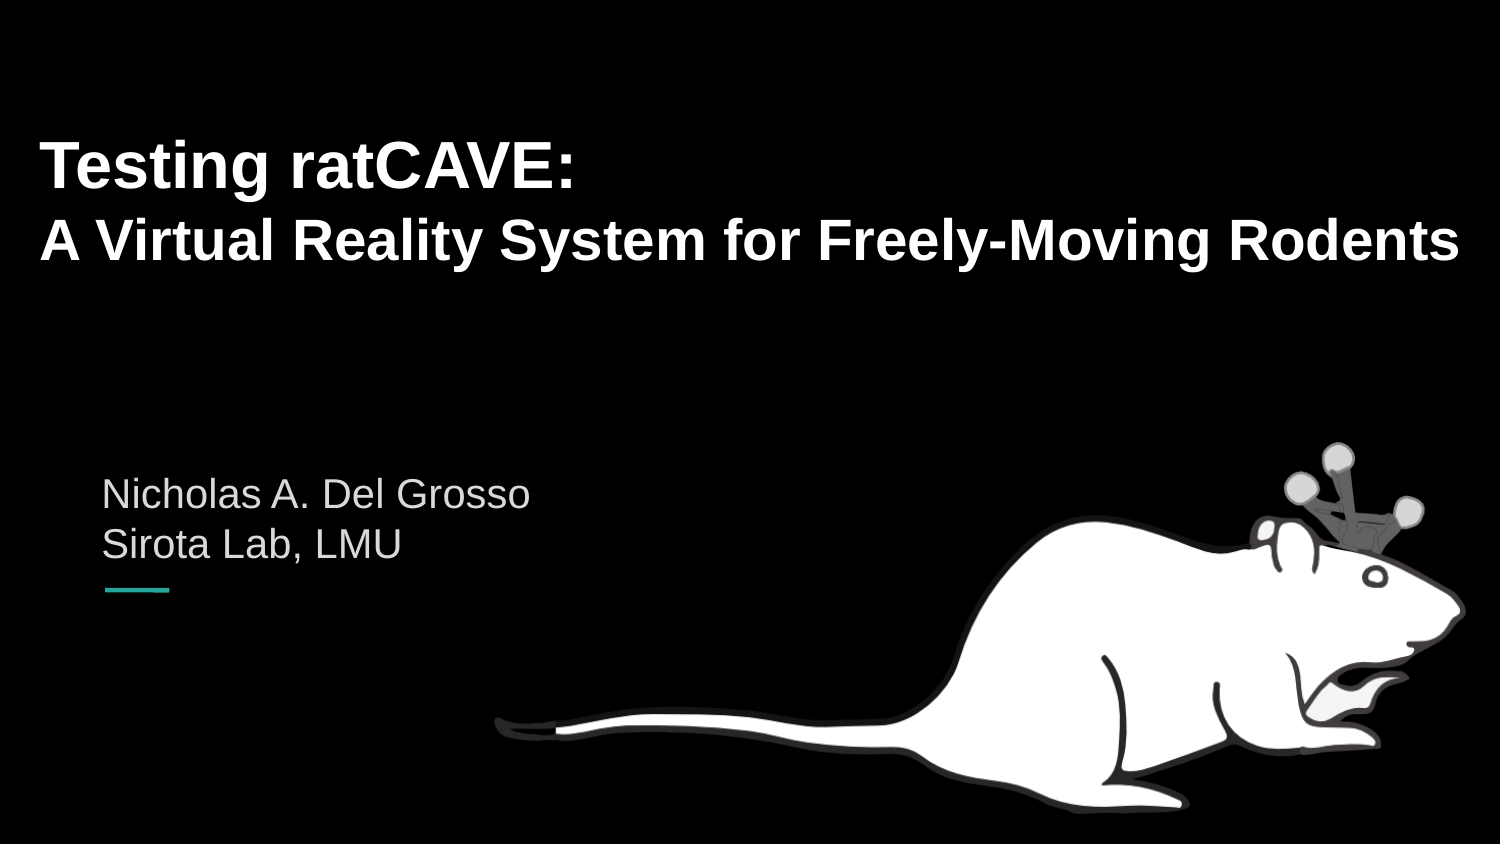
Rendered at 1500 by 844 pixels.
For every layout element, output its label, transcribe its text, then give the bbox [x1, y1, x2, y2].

picture [494, 442, 1466, 814]
text_box Nicholas A. Del Grosso Sirota Lab, LMU [86, 451, 494, 666]
text_box Testing ratCAVE: A Virtual Reality System for Freely-Moving Rodents [24, 35, 1490, 287]
